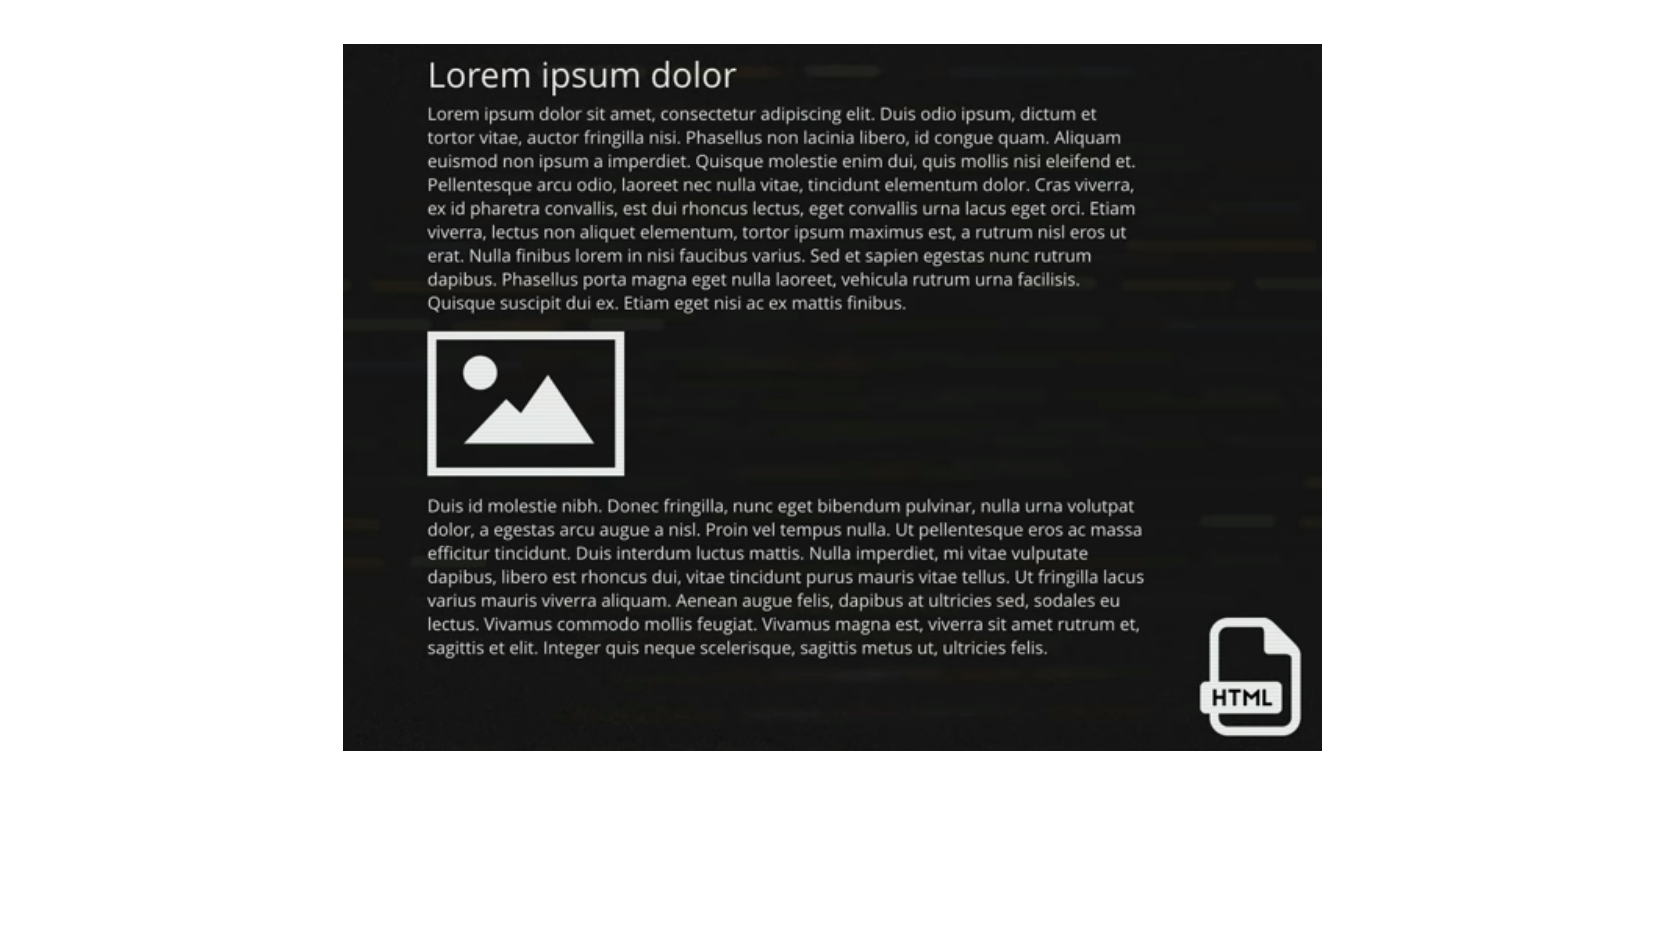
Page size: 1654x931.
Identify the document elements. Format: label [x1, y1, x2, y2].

picture [343, 44, 1322, 751]
